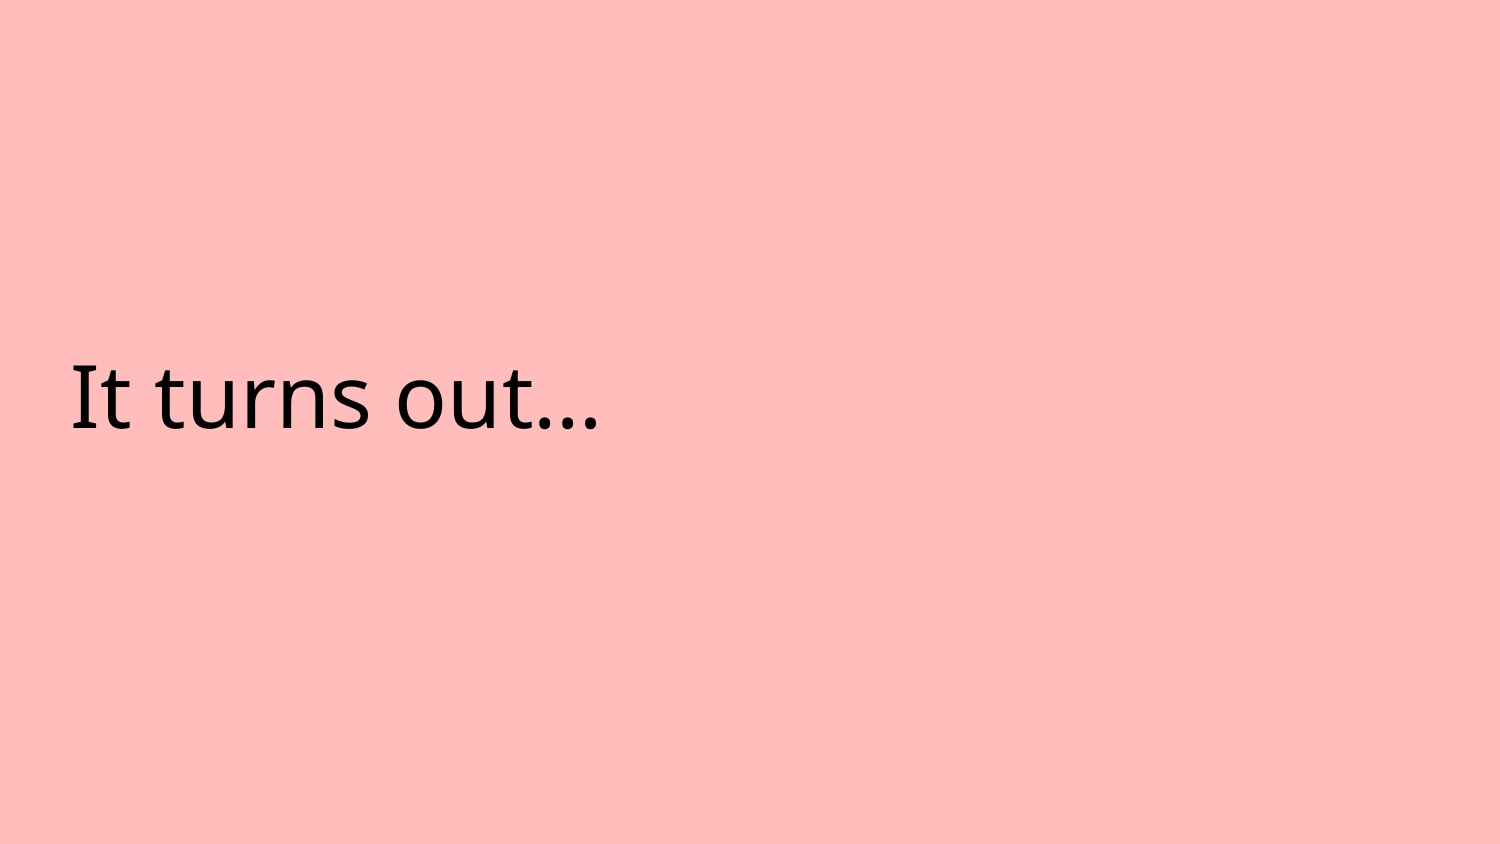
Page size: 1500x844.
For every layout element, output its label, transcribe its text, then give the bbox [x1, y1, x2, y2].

title It turns out… [70, 341, 1184, 453]
